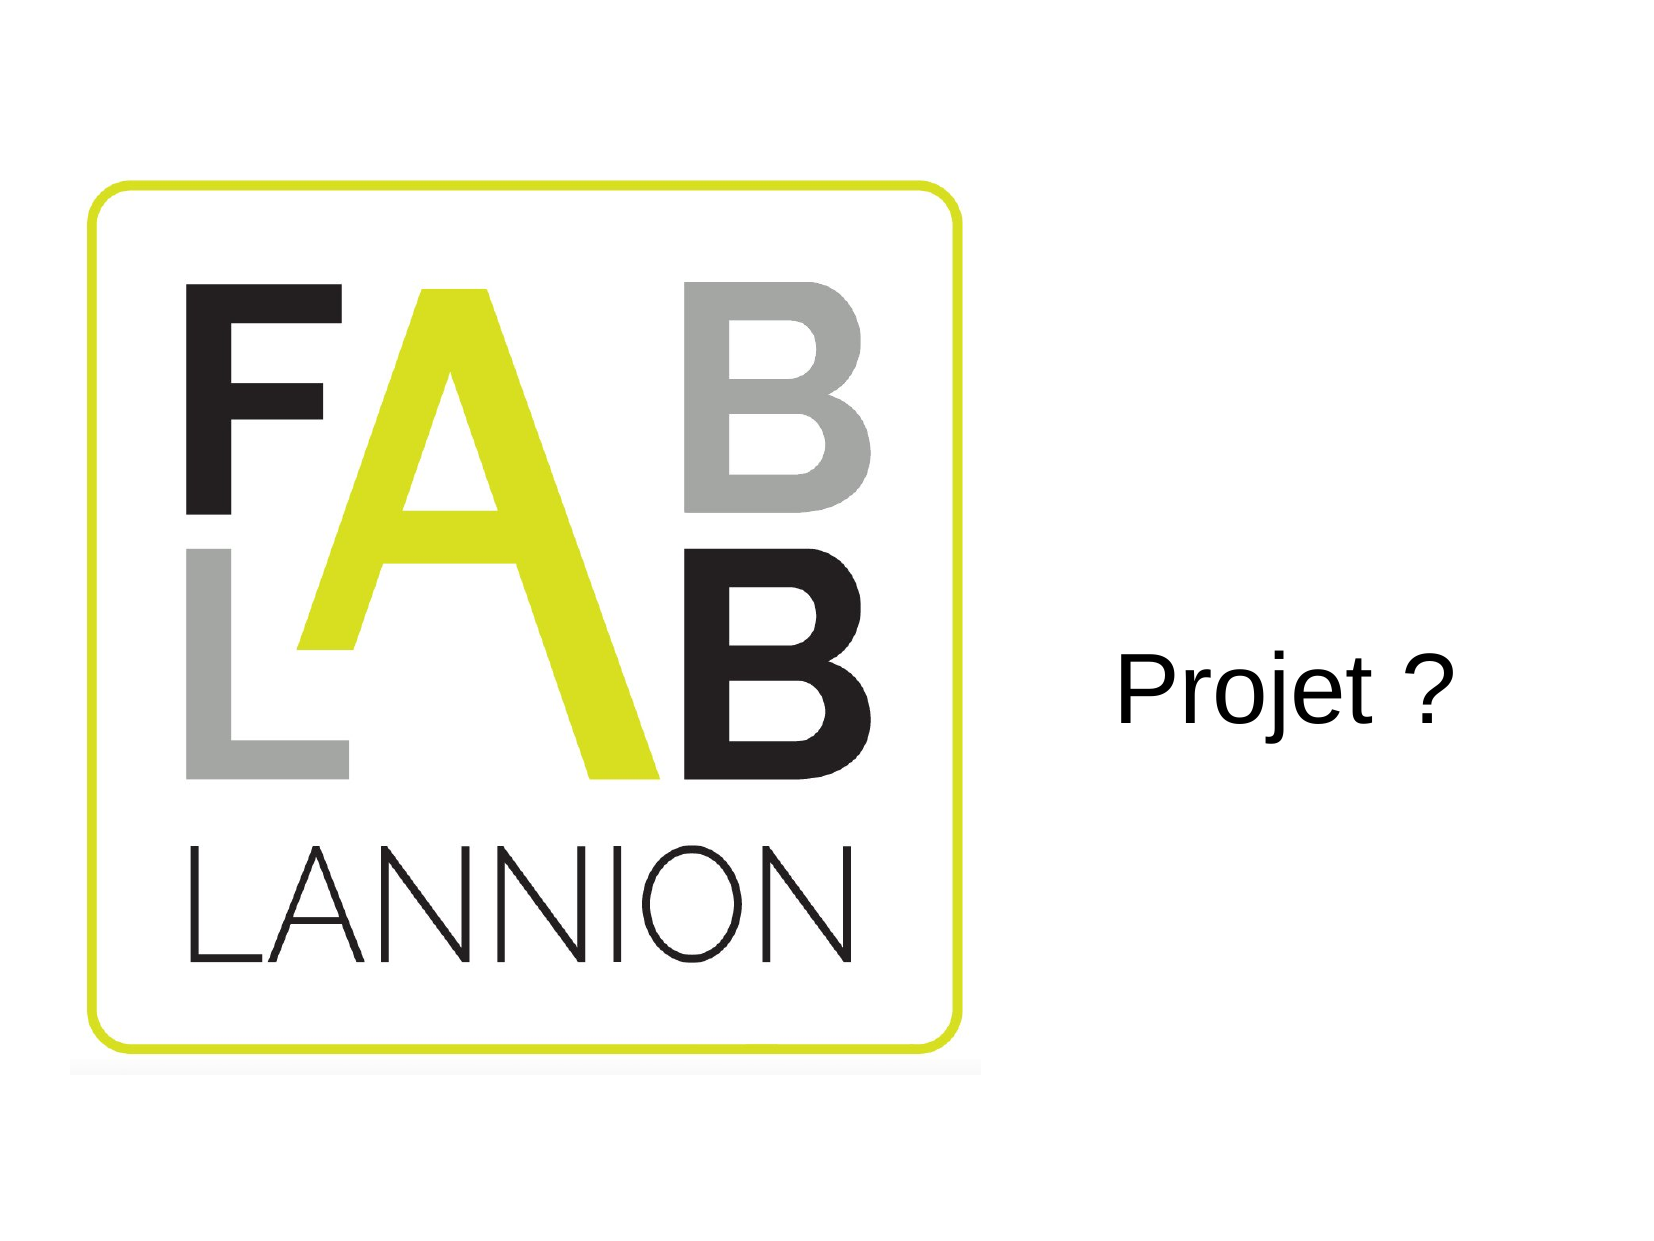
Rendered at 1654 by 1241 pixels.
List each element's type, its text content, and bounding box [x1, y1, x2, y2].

text_box Projet ? [1098, 625, 1473, 735]
picture [70, 165, 981, 1075]
